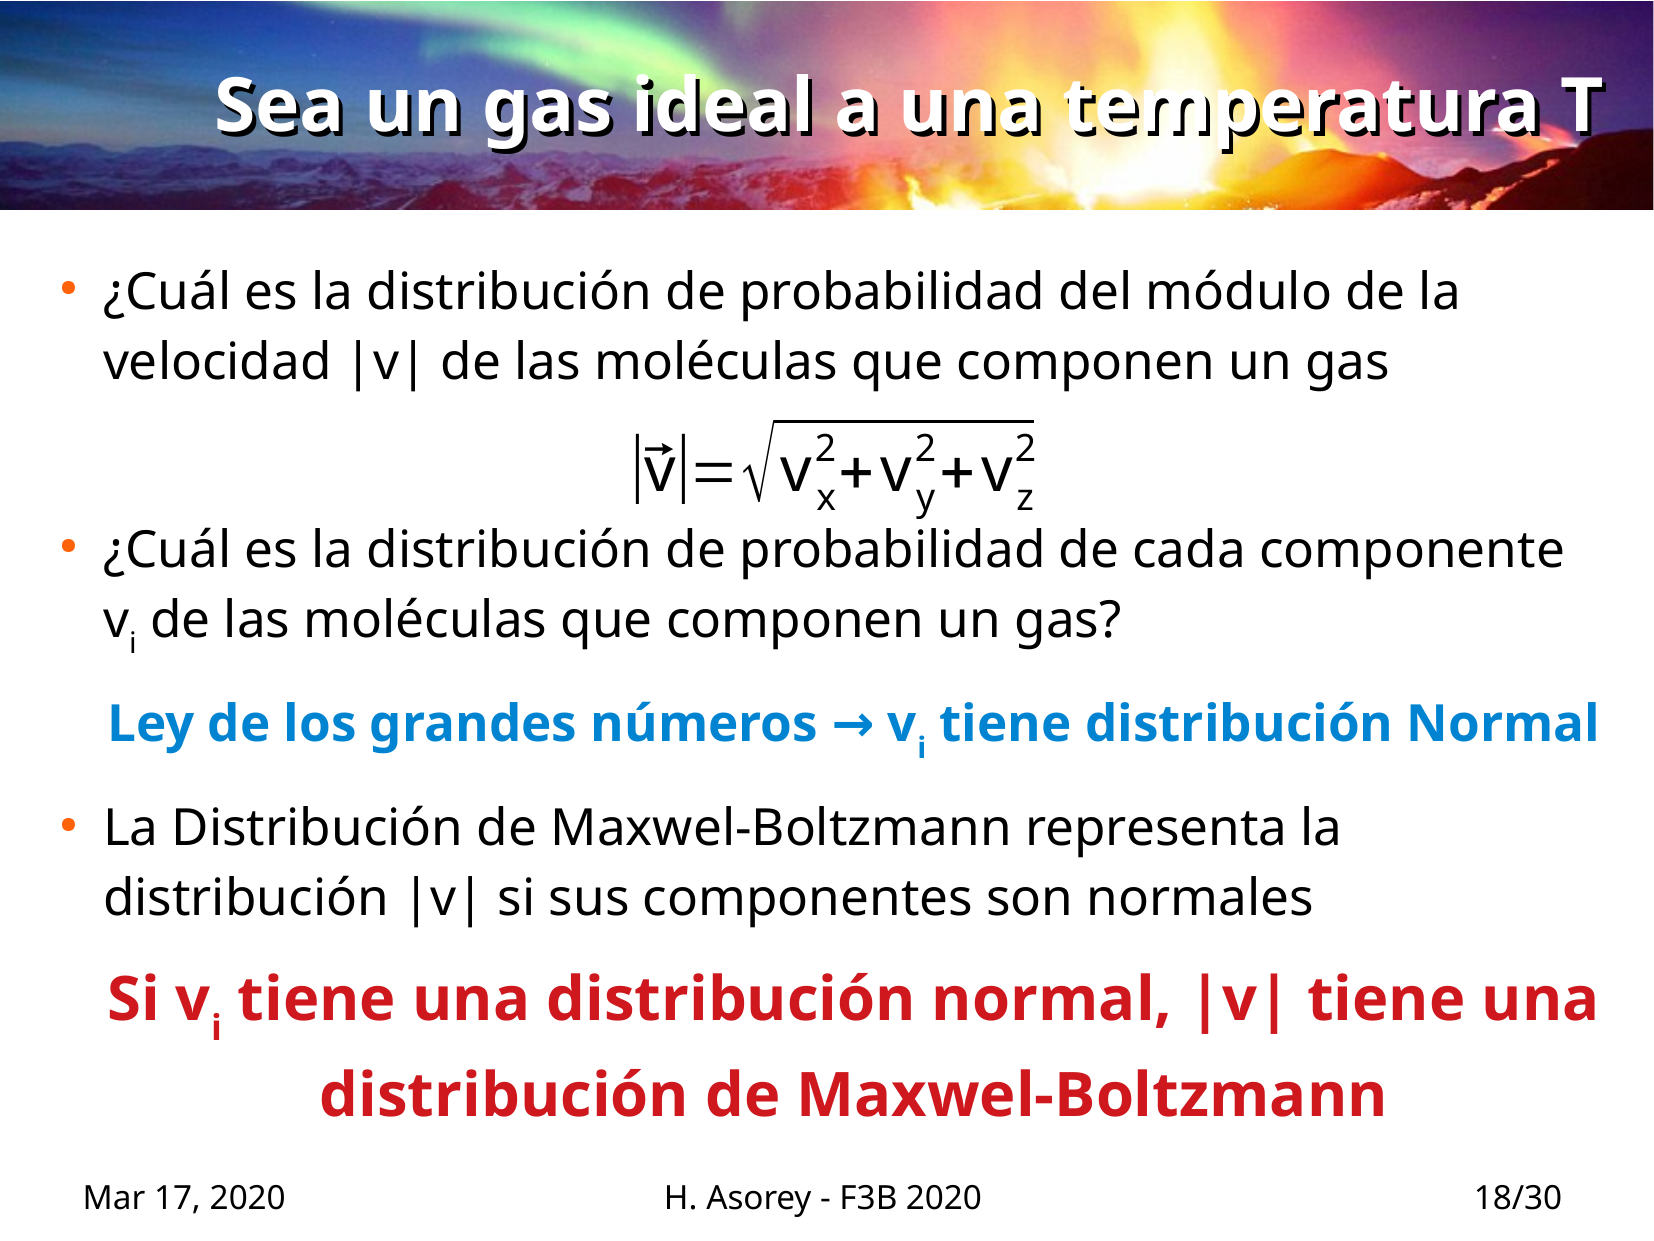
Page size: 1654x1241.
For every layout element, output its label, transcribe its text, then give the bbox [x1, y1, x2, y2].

picture [0, 1, 1654, 210]
list ¿Cuál es la distribución de probabilidad del módulo de la velocidad |v| de las moléculas que componen un gas ¿Cuál es la distribución de probabilidad de cada componente vi de las moléculas que componen un gas? Ley de los grandes números → vi tiene distribución Normal La Distribución de Maxwel-Boltzmann representa la distribución |v| si sus componentes son normales Si vi tiene una distribución normal, |v| tiene una distribución de Maxwel-Boltzmann [45, 255, 1606, 1156]
chart [619, 417, 1041, 519]
title Sea un gas ideal a una temperatura T [45, 15, 1606, 191]
